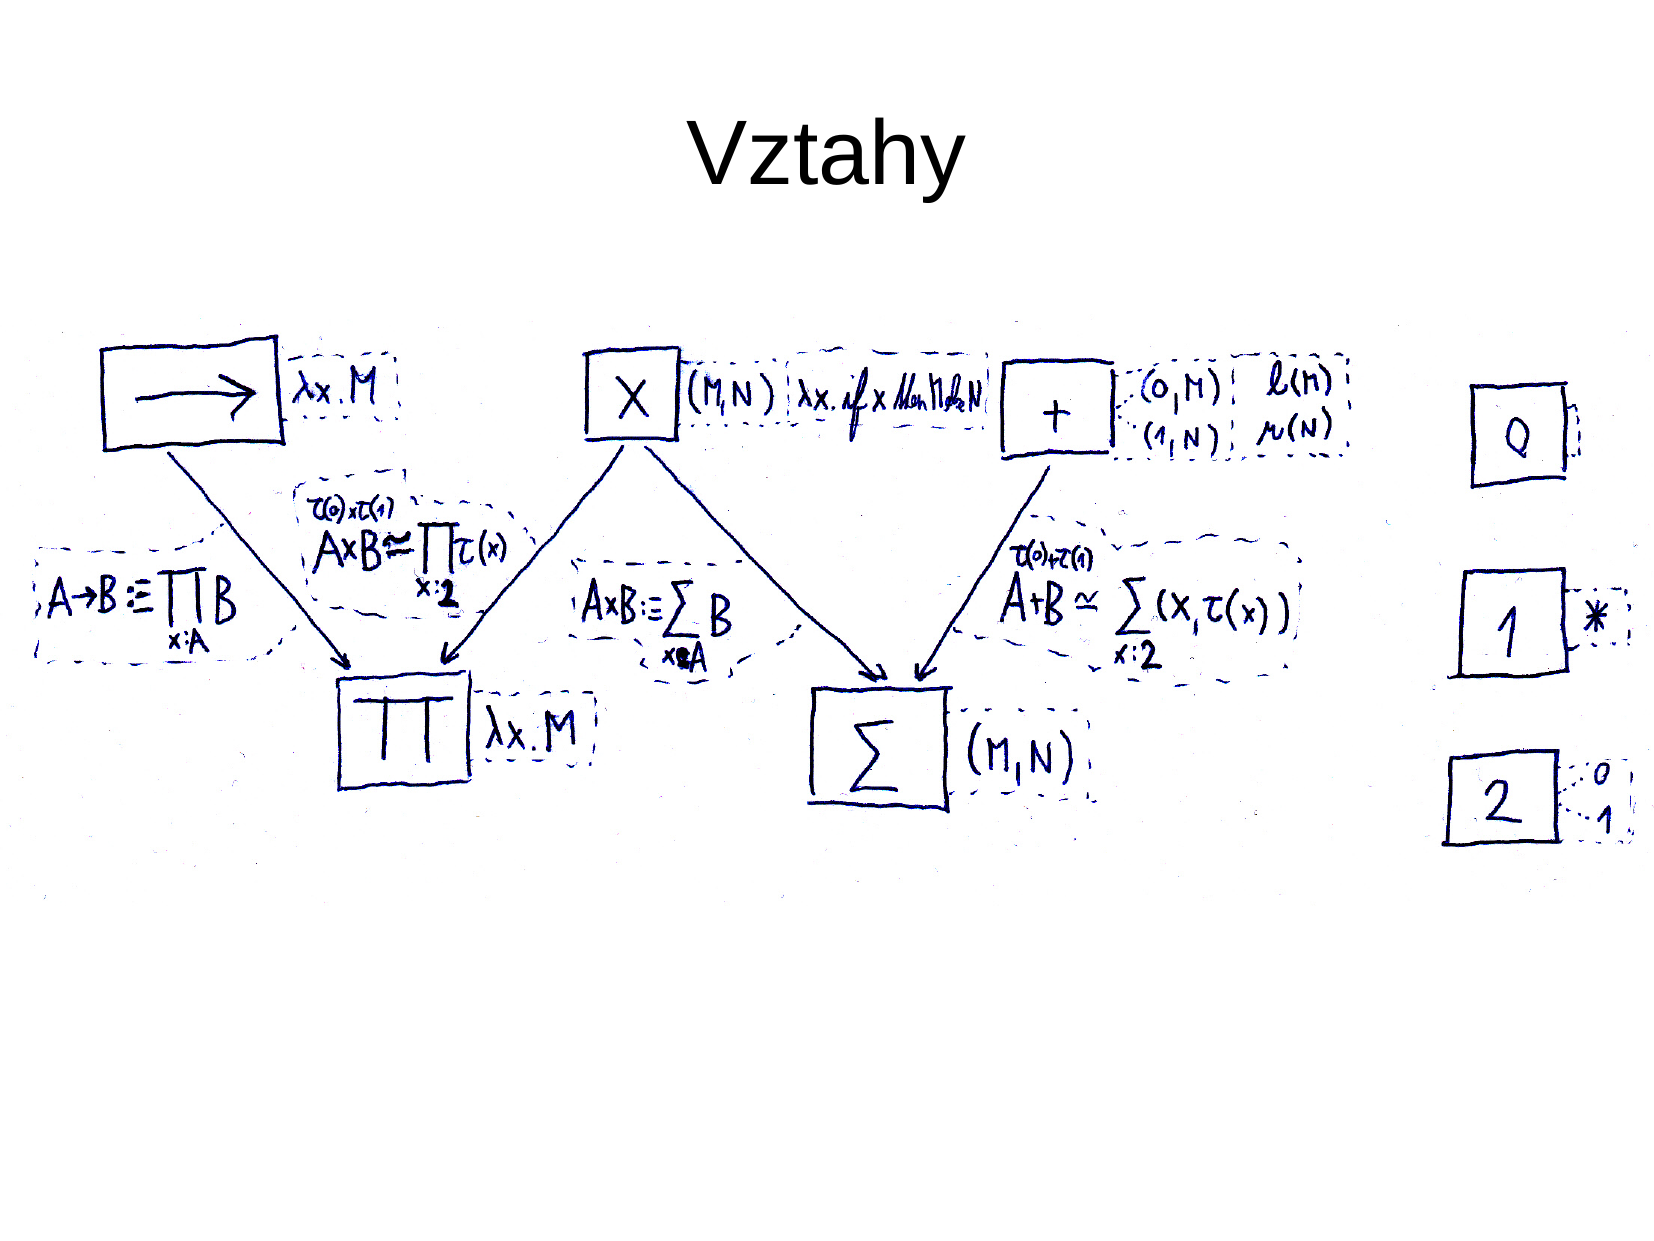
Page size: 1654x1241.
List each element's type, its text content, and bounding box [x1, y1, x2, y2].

picture [0, 314, 1654, 906]
title Vztahy [82, 49, 1571, 257]
